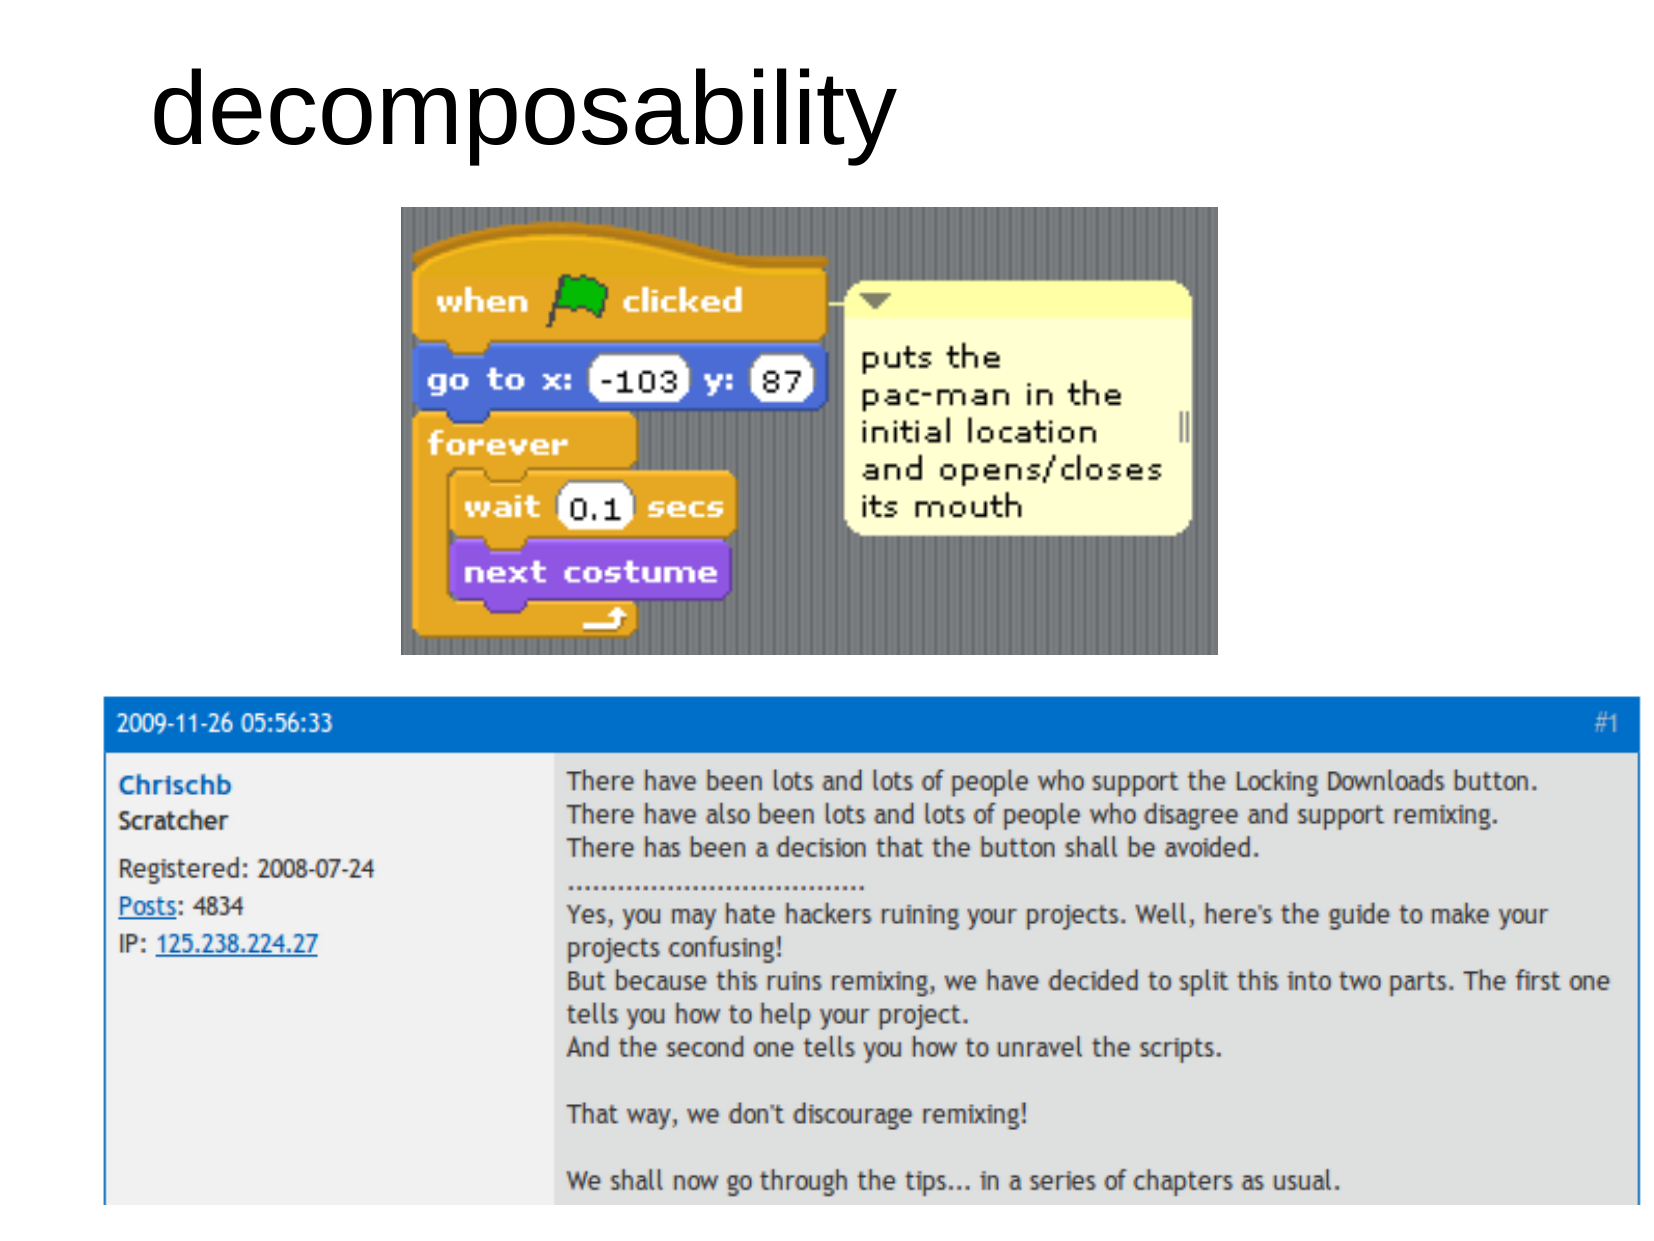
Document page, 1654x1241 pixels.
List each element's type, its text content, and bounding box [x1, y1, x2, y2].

text_box decomposability [135, 44, 1516, 176]
picture [401, 207, 1218, 655]
picture [96, 693, 1653, 1205]
